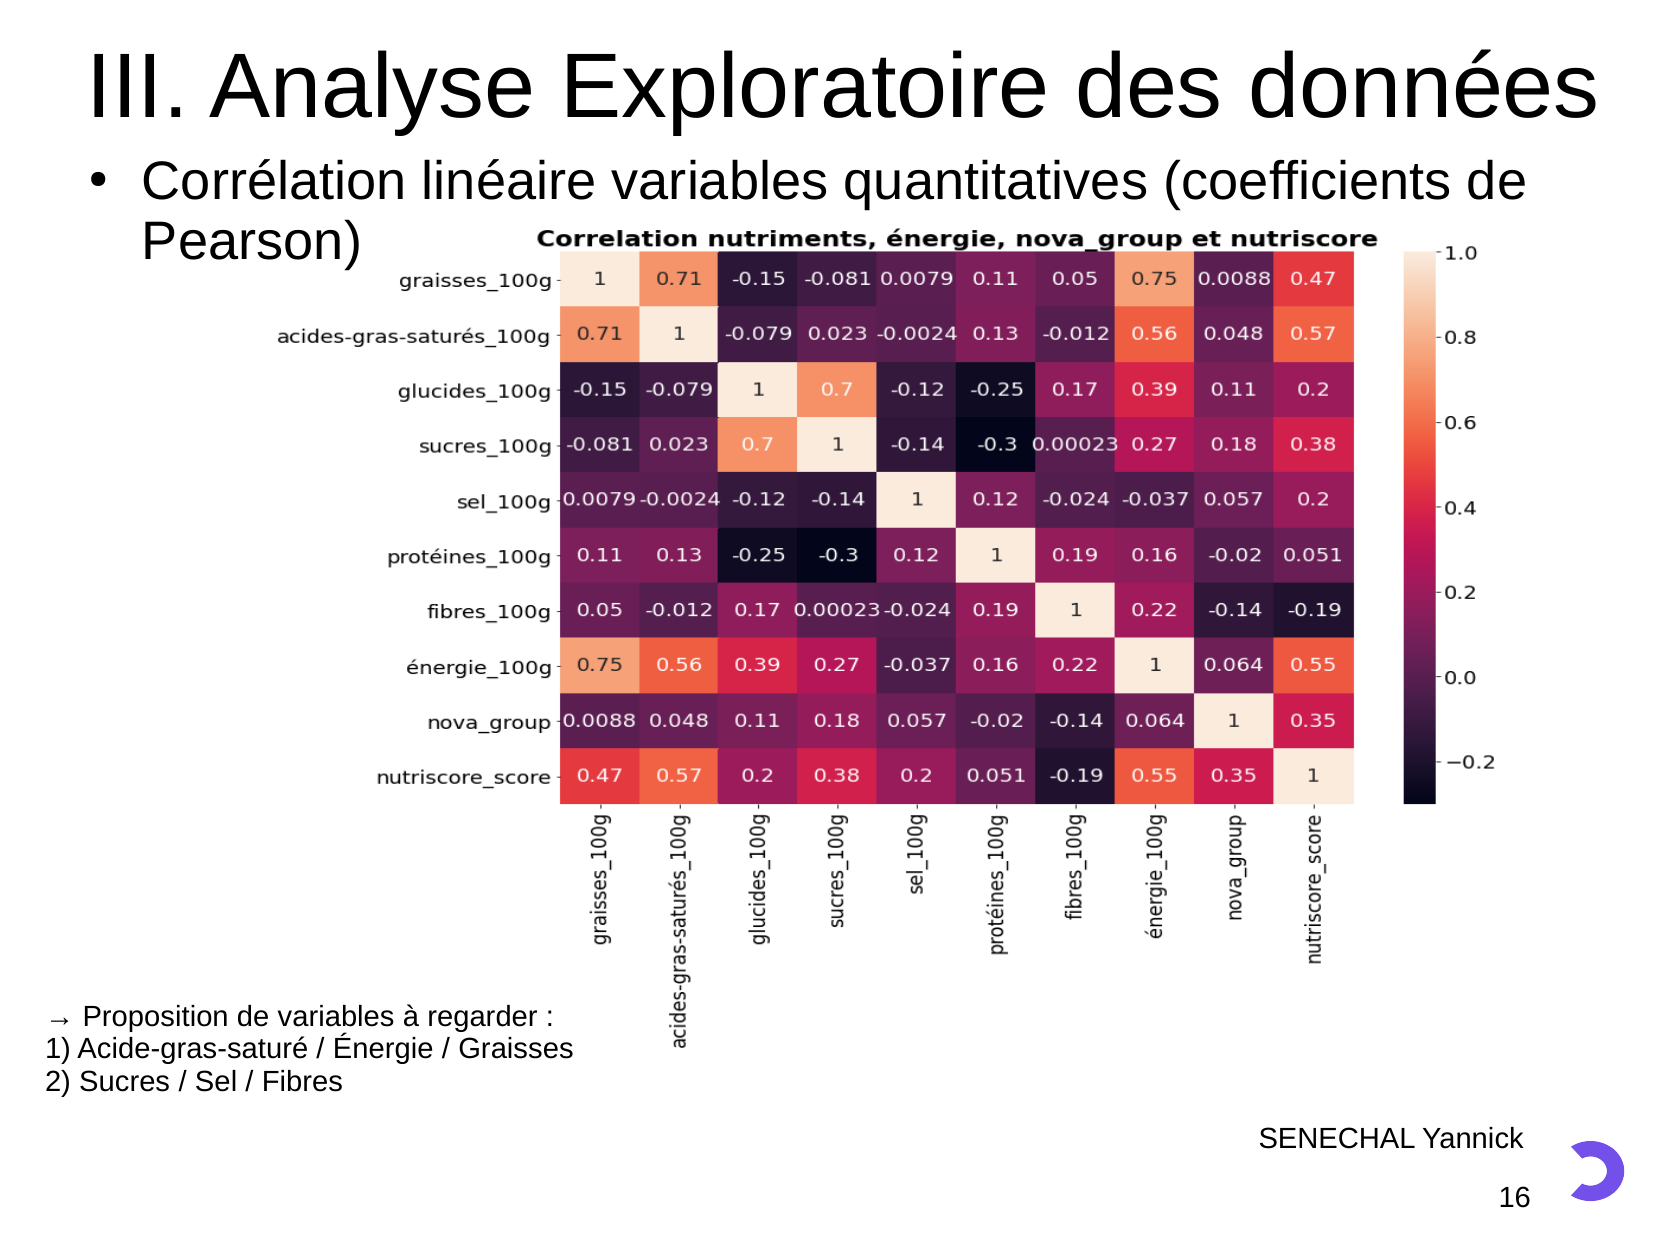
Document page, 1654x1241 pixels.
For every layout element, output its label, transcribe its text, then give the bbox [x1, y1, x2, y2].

picture [1539, 1125, 1642, 1217]
picture [271, 969, 1501, 1052]
text_box → Proposition de variables à regarder : 1) Acide-gras-saturé / Énergie / Graisses 2) Sucres / Sel / Fibres [30, 992, 591, 1139]
title III. Analyse Exploratoire des données [47, 0, 1607, 189]
list Corrélation linéaire variables quantitatives (coefficients de Pearson) [70, 150, 1560, 969]
